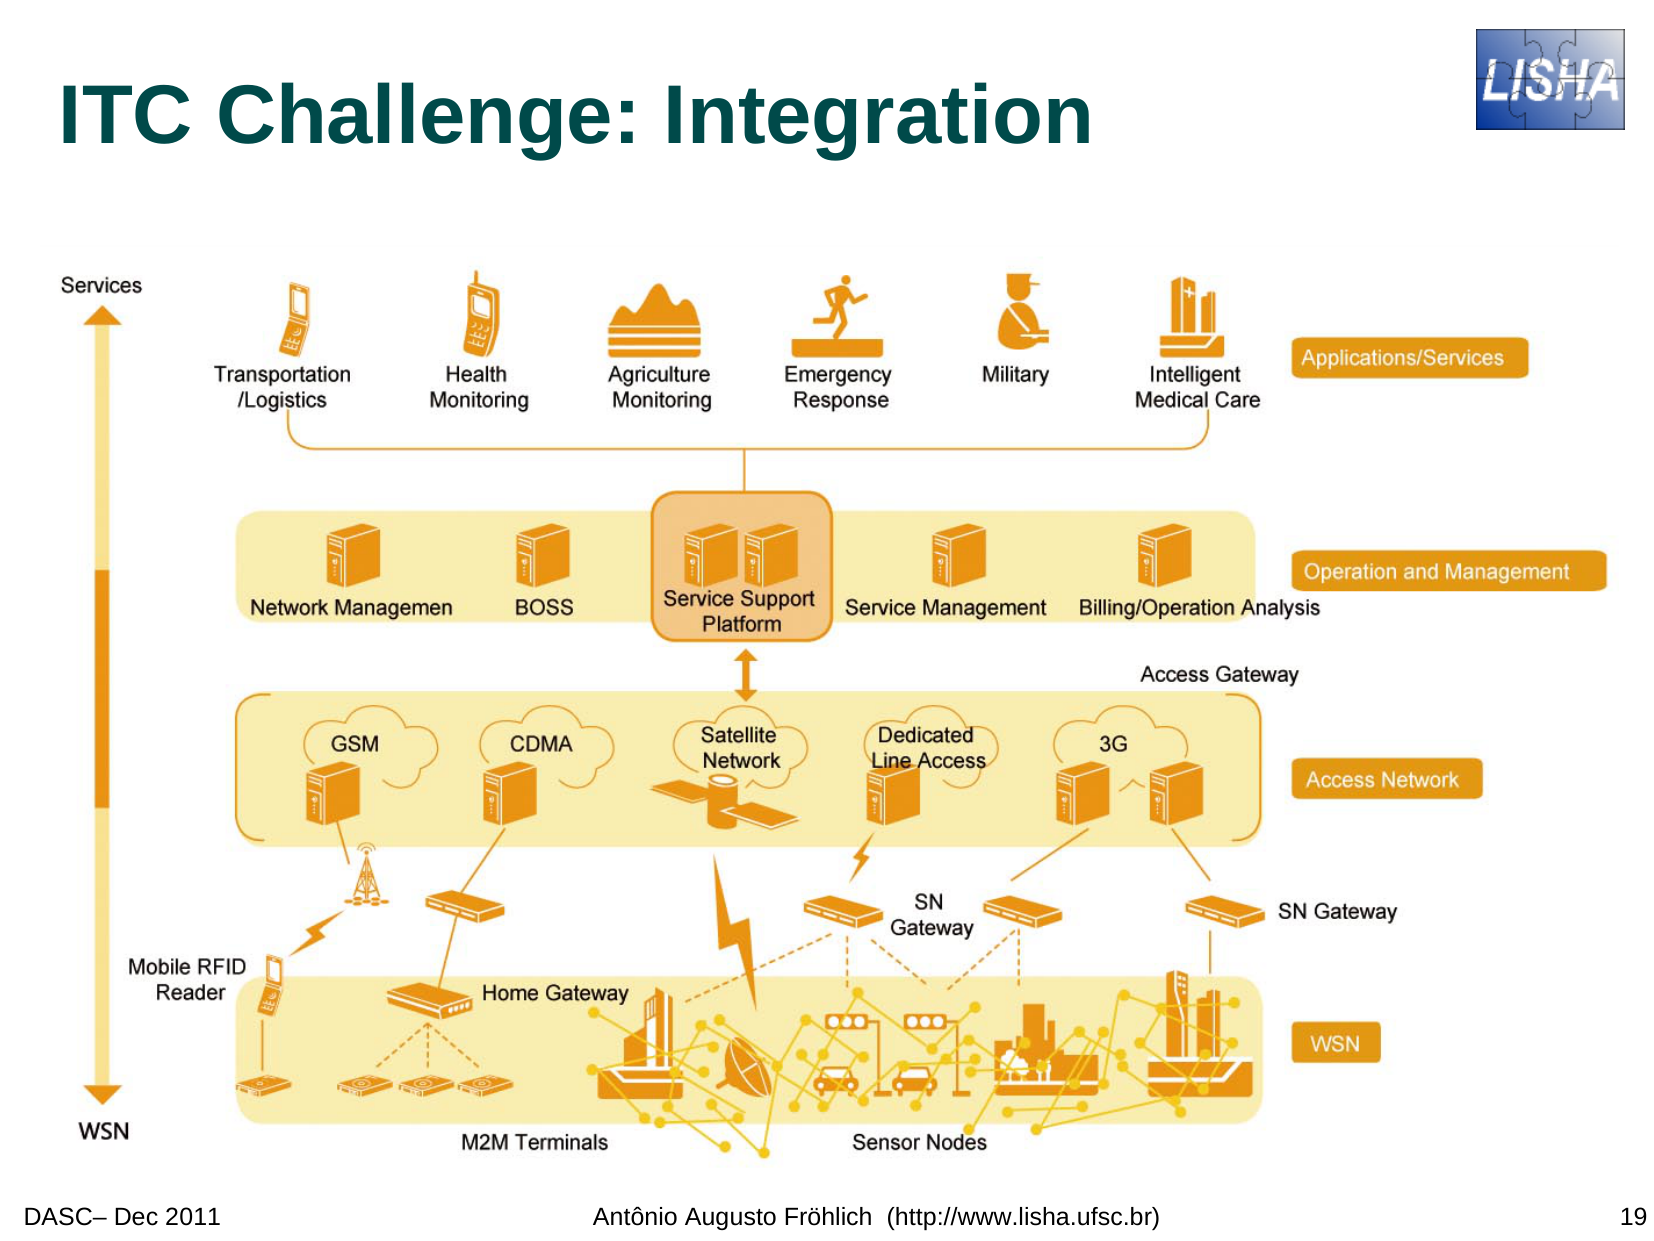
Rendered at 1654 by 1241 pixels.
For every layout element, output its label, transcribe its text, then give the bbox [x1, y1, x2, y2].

title ITC Challenge: Integration [58, 11, 1463, 219]
picture [1476, 29, 1625, 130]
picture [40, 245, 1619, 1170]
